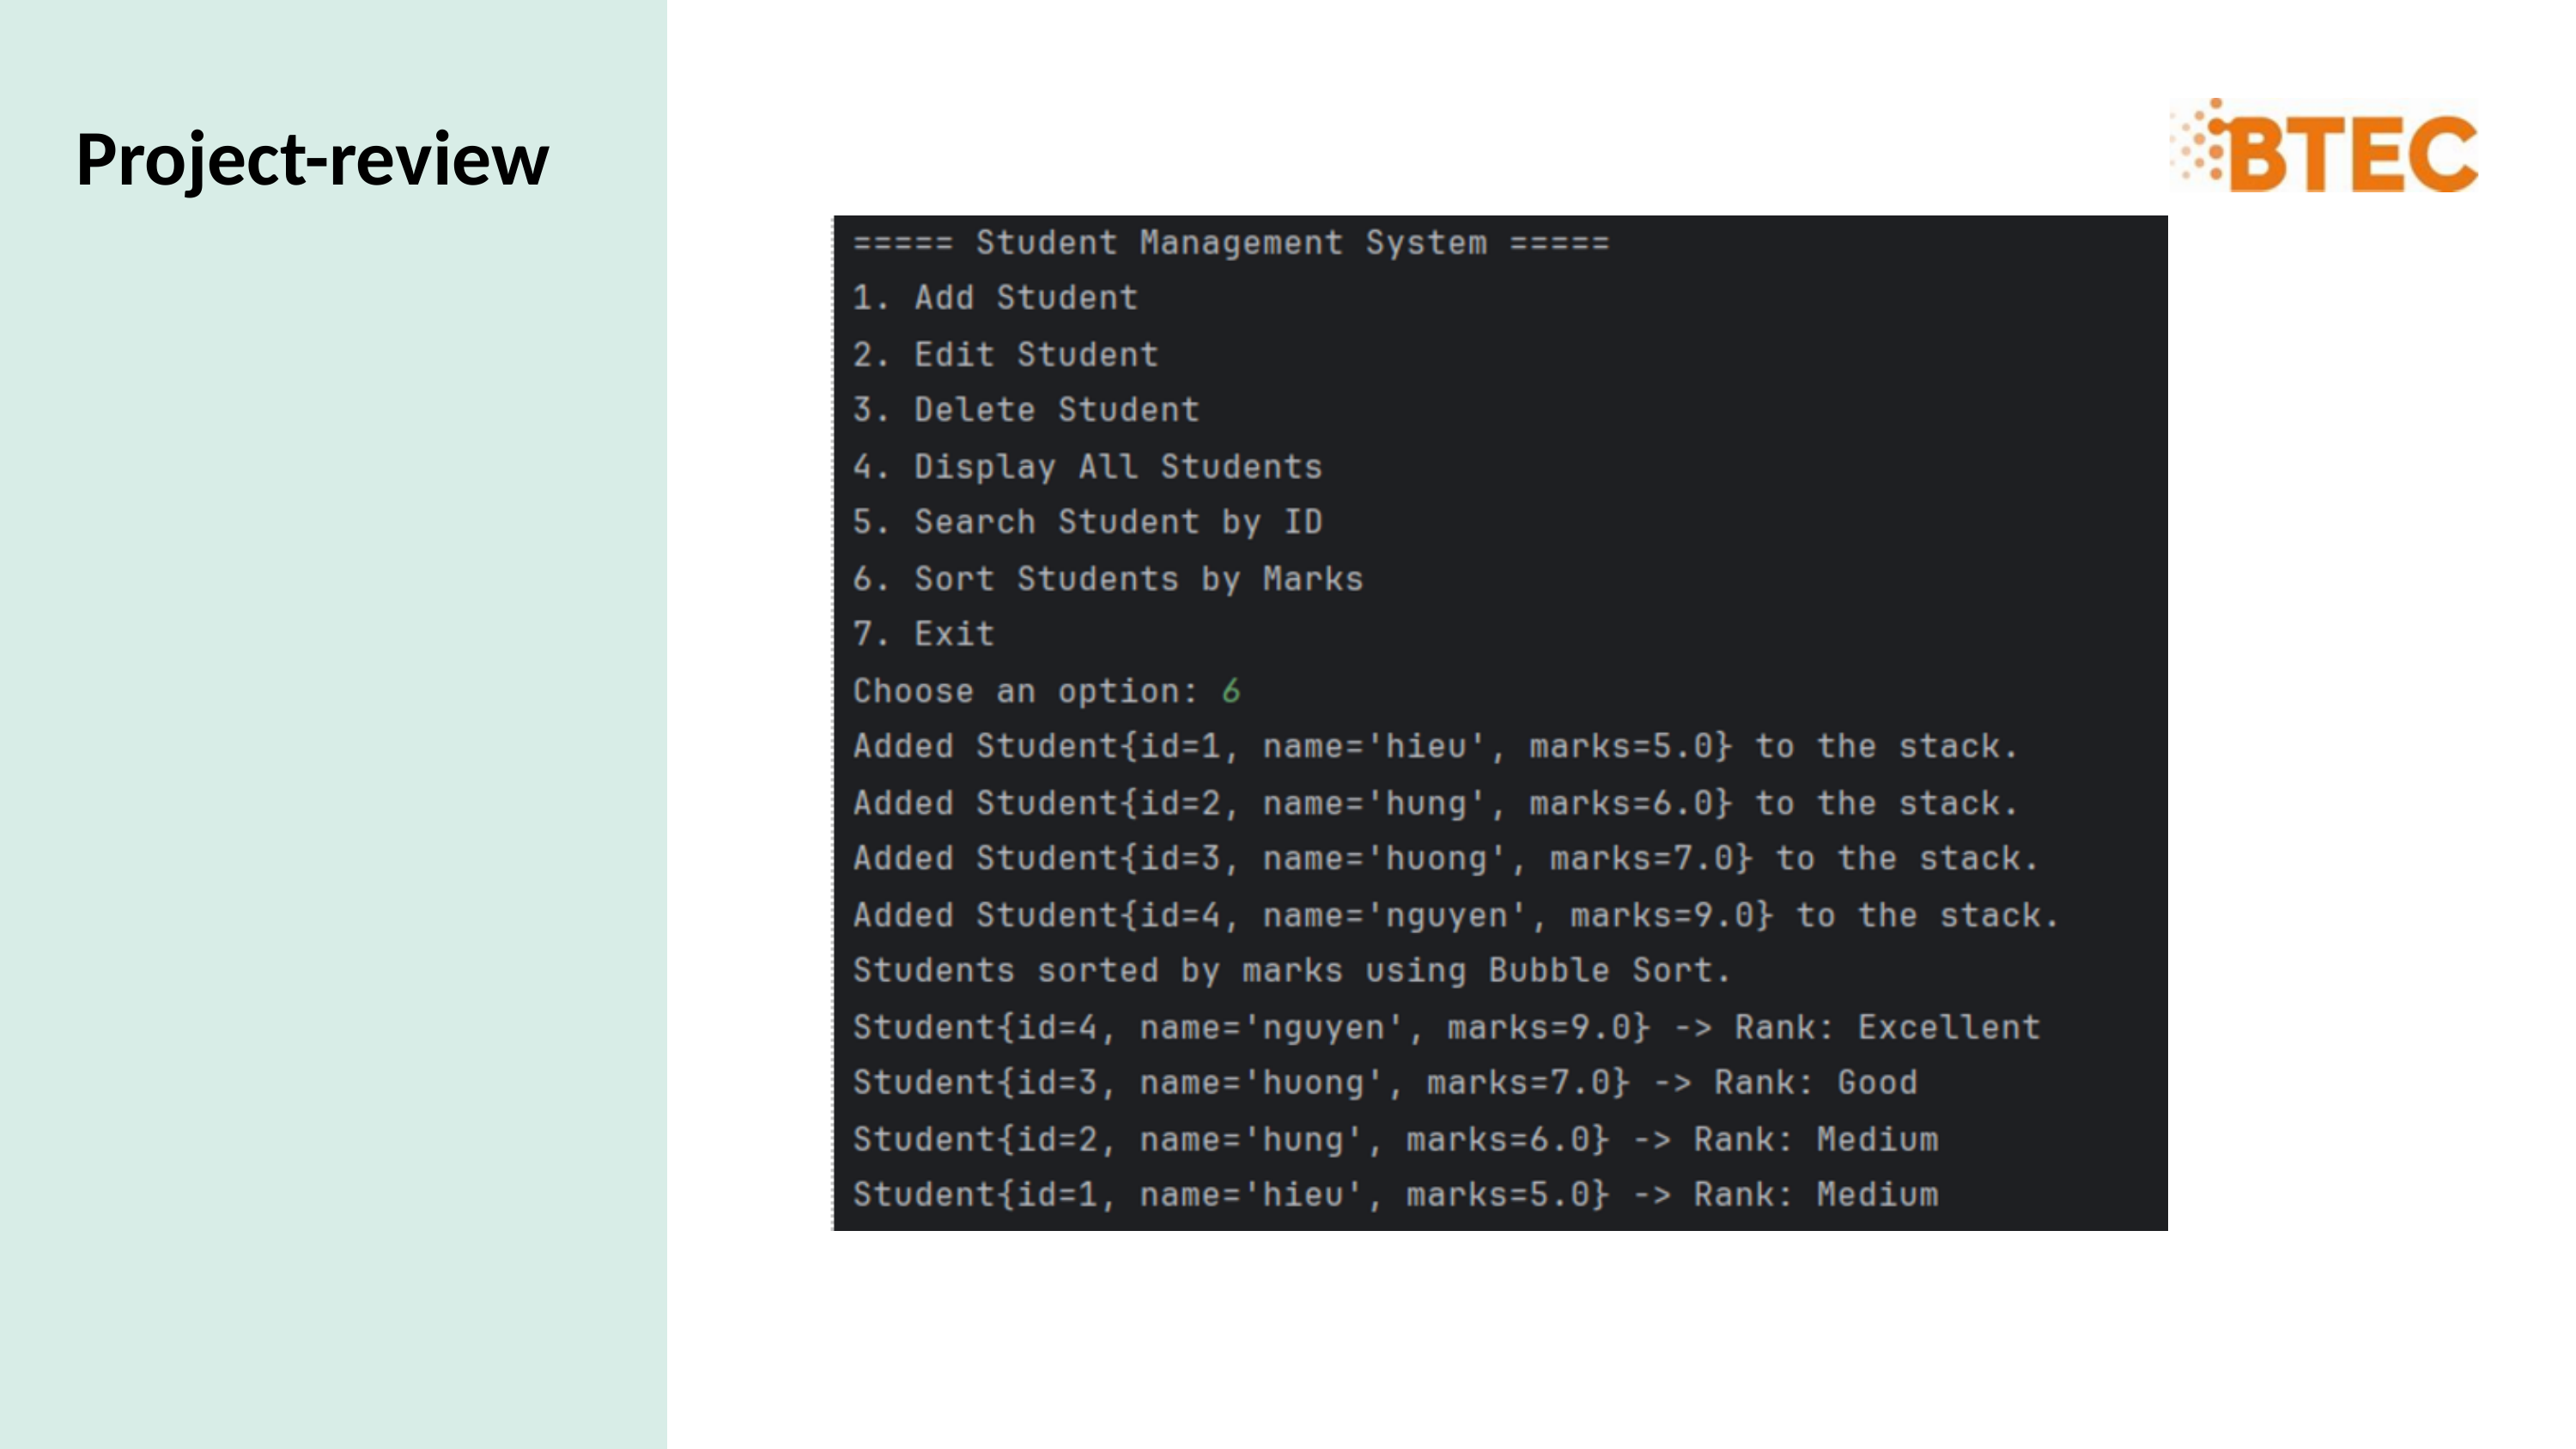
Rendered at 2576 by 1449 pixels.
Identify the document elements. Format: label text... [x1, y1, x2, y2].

text_box [0, 0, 667, 1449]
picture [829, 215, 2168, 1231]
text_box Project-review [76, 69, 922, 190]
text_box [2169, 98, 2479, 192]
